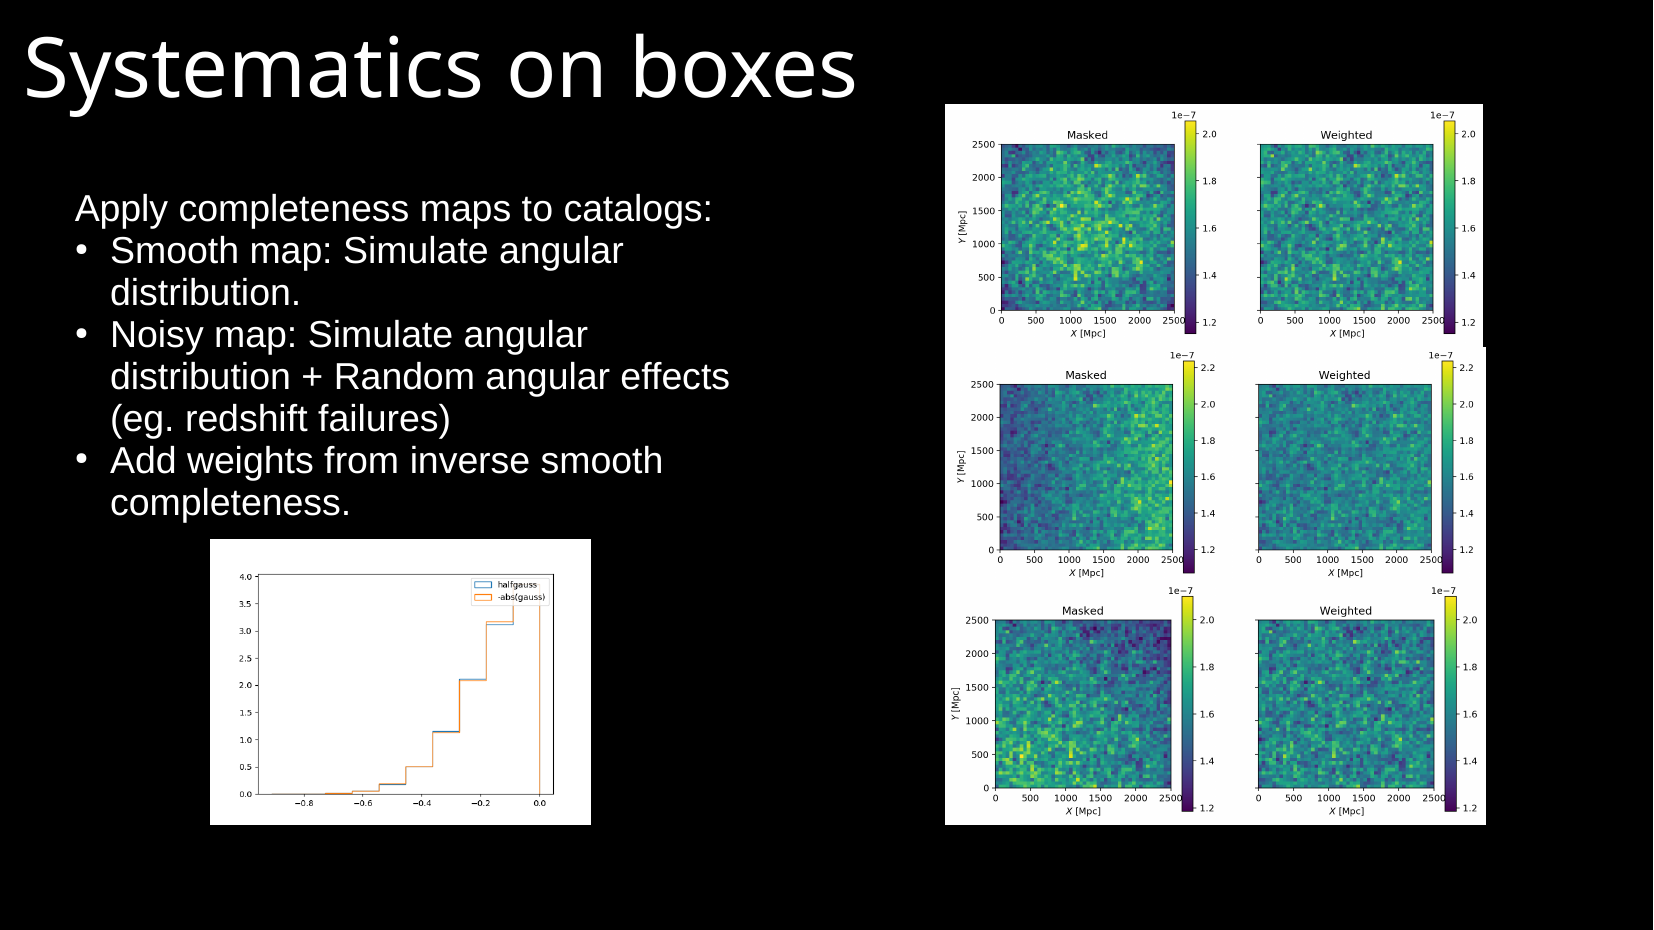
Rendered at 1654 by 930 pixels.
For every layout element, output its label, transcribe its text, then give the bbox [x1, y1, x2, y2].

text_box Apply completeness maps to catalogs: Smooth map: Simulate angular distribution. Noisy map: Simulate angular distribution + Random angular effects (eg. redshift failures) Add weights from inverse smooth completeness. [60, 180, 766, 531]
picture [210, 539, 591, 825]
title Systematics on boxes [23, 4, 1588, 126]
picture [945, 104, 1486, 826]
